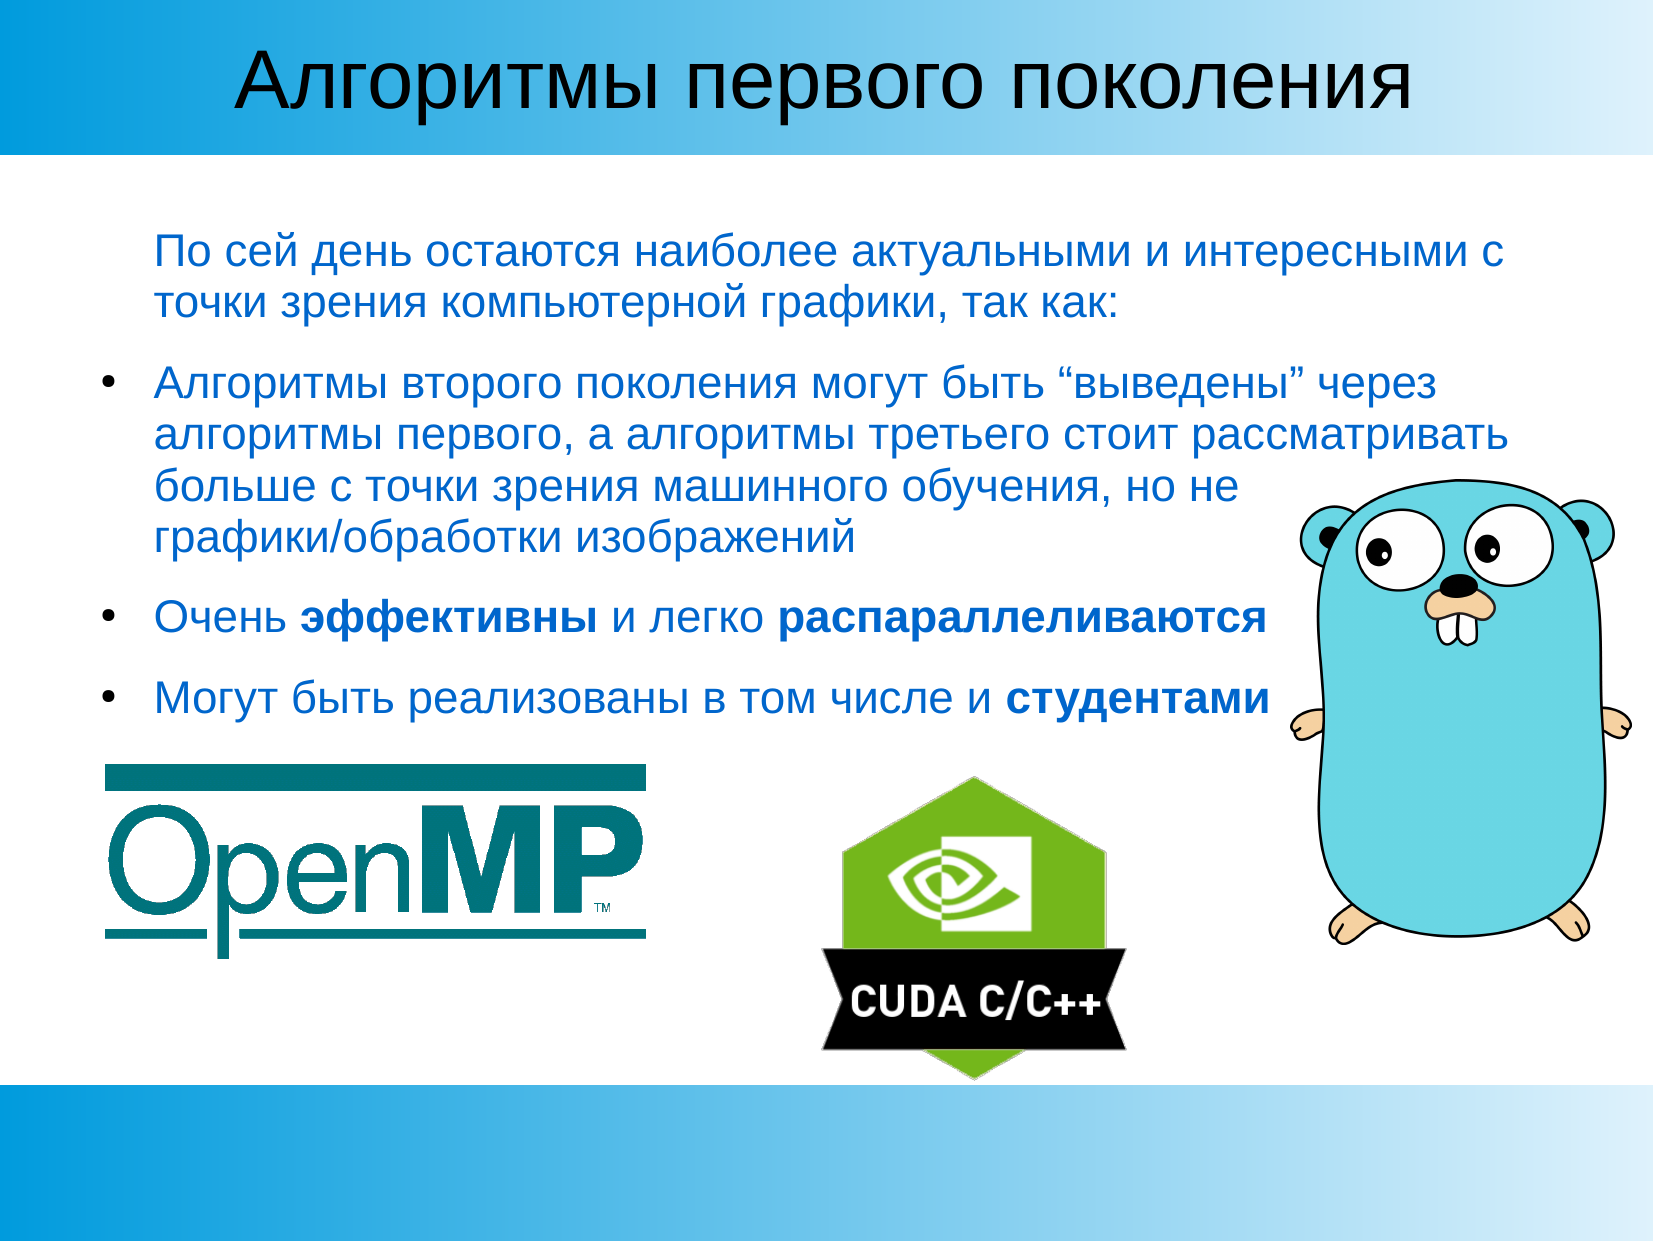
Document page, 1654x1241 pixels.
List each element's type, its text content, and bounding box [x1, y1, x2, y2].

picture [807, 762, 1141, 1096]
list По сей день остаются наиболее актуальными и интересными с точки зрения компьютерной графики, так как: Алгоритмы второго поколения могут быть “выведены” через алгоритмы первого, а алгоритмы третьего стоит рассматривать больше с точки зрения машинного обучения, но не графики/обработки изображений Очень эффективны и легко распараллеливаются Могут быть реализованы в том числе и студентами [82, 225, 1571, 1010]
picture [105, 764, 646, 959]
picture [1290, 479, 1632, 946]
title Алгоритмы первого поколения [0, 8, 1651, 151]
